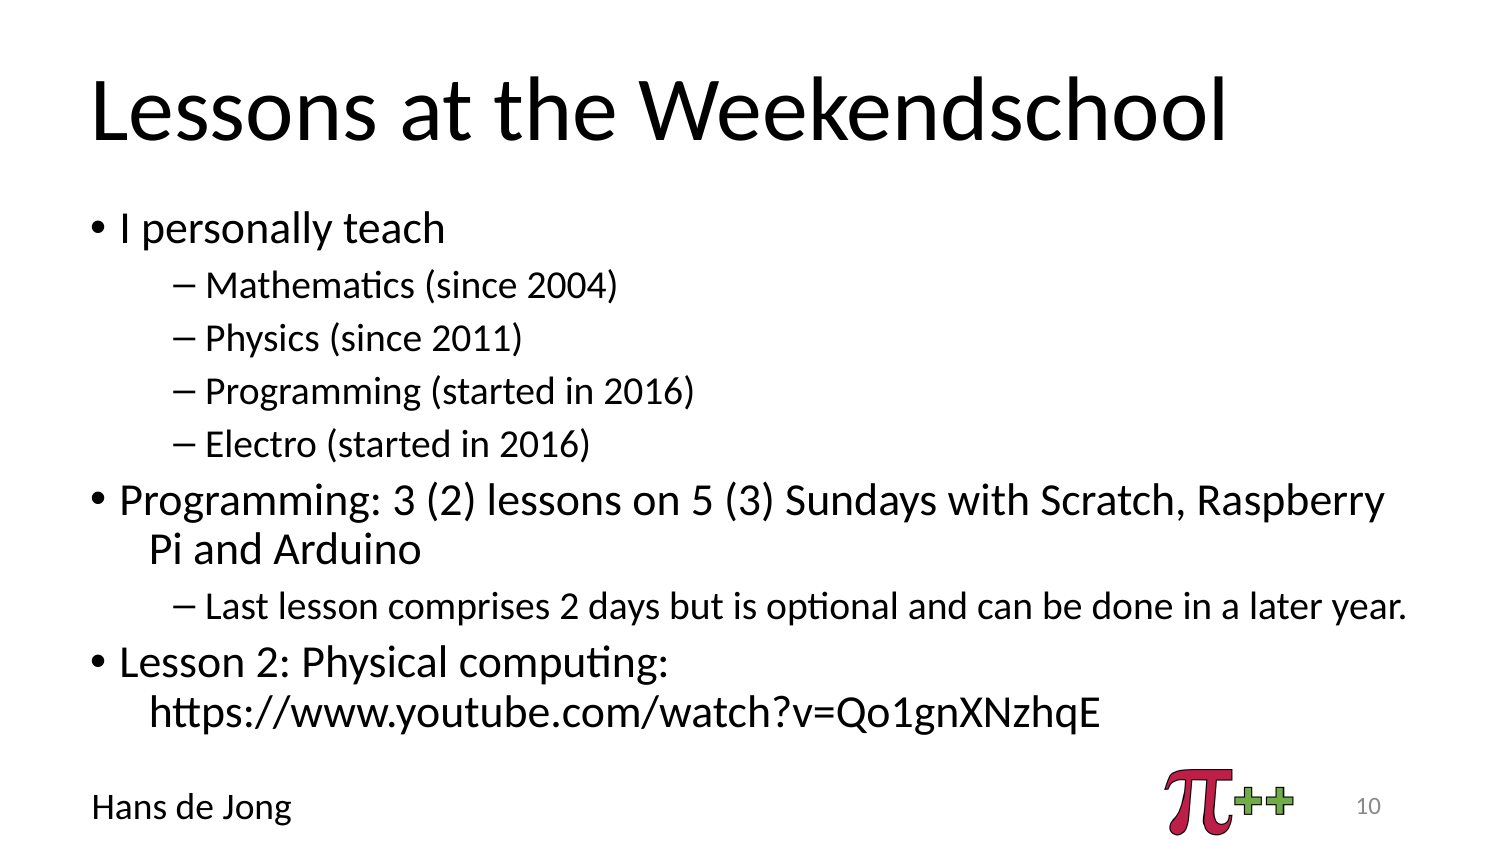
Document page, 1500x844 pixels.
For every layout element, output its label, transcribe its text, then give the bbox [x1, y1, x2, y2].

text_box 10 [1340, 782, 1426, 827]
list I personally teach Mathematics (since 2004) Physics (since 2011) Programming (started in 2016) Electro (started in 2016) Programming: 3 (2) lessons on 5 (3) Sundays with Scratch, Raspberry Pi and Arduino Last lesson comprises 2 days but is optional and can be done in a later year. Lesson 2: Physical computing: https://www.youtube.com/watch?v=Qo1gnXNzhqE [75, 196, 1426, 754]
title Lessons at the Weekendschool [75, 33, 1426, 175]
